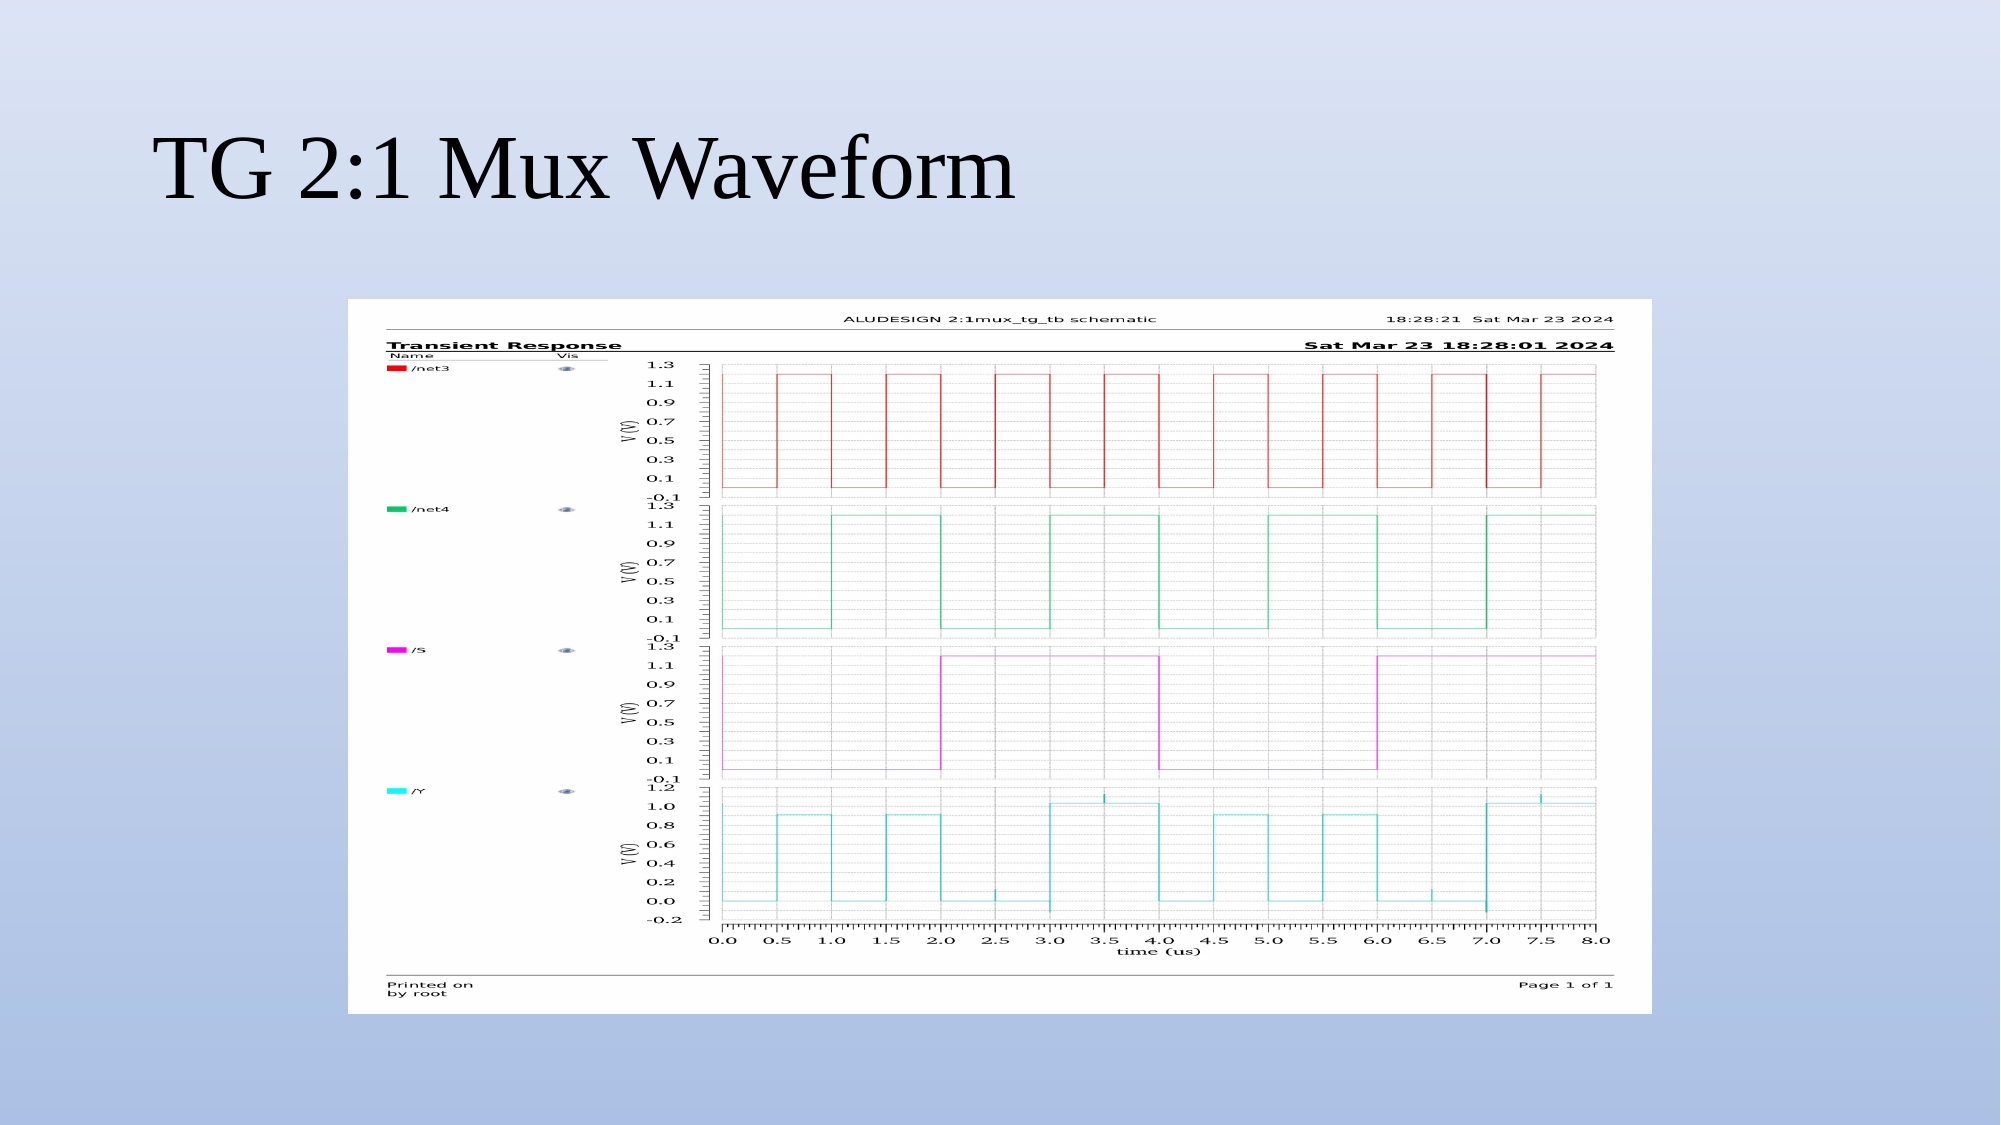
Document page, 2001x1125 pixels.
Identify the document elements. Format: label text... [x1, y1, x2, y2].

title TG 2:1 Mux Waveform [137, 59, 1863, 278]
picture [348, 299, 1652, 1014]
